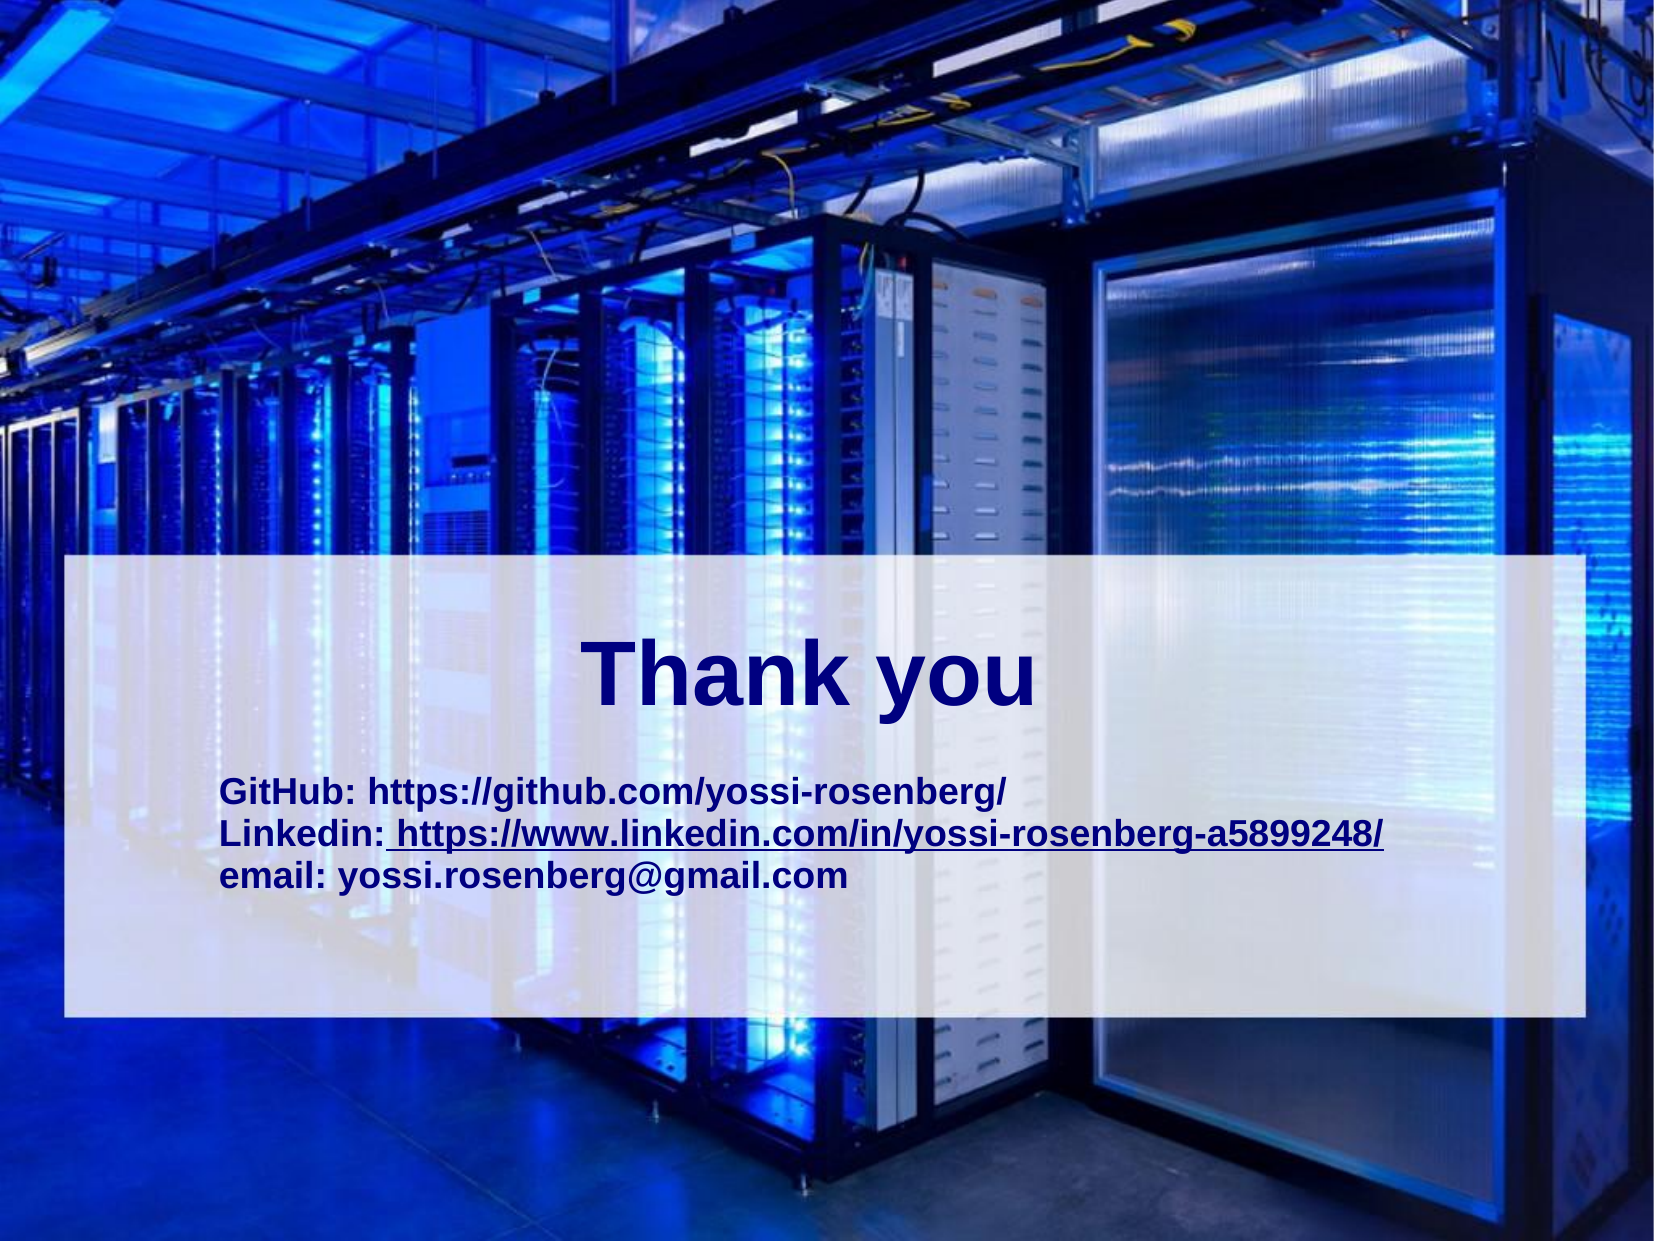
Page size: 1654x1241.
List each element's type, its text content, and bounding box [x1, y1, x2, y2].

text_box Thank you [45, 565, 1576, 771]
text_box GitHub: https://github.com/yossi-rosenberg/ Linkedin: https://www.linkedin.com/in/yossi-rosenberg-a5899248/ email: yossi.rosenberg@gmail.com [68, 765, 1585, 901]
picture [0, 0, 1654, 1241]
